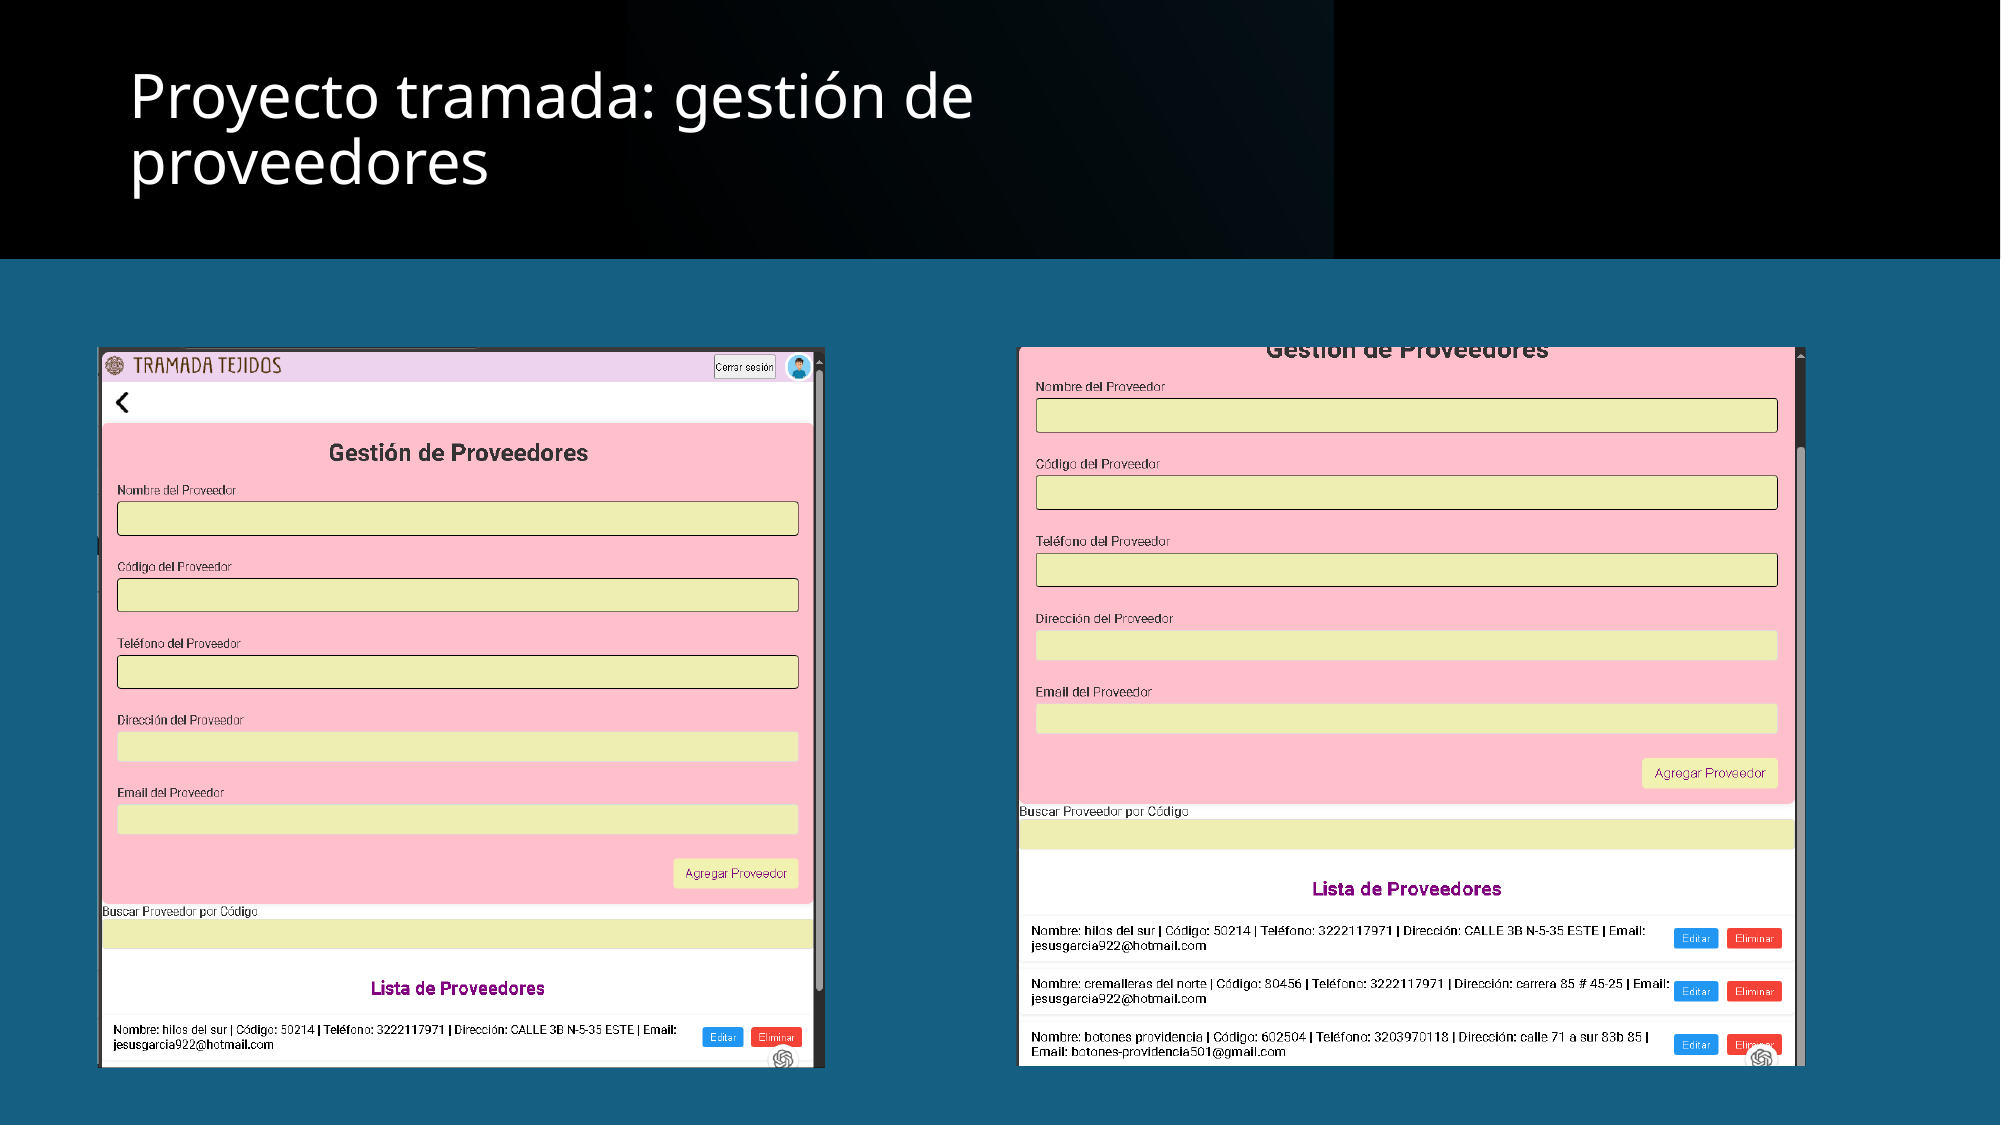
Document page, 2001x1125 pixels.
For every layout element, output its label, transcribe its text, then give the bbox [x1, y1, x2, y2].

title Proyecto tramada: gestión de proveedores [114, 57, 1279, 206]
picture [97, 347, 826, 1068]
text_box [0, 0, 2000, 1125]
picture [1016, 347, 1806, 1066]
